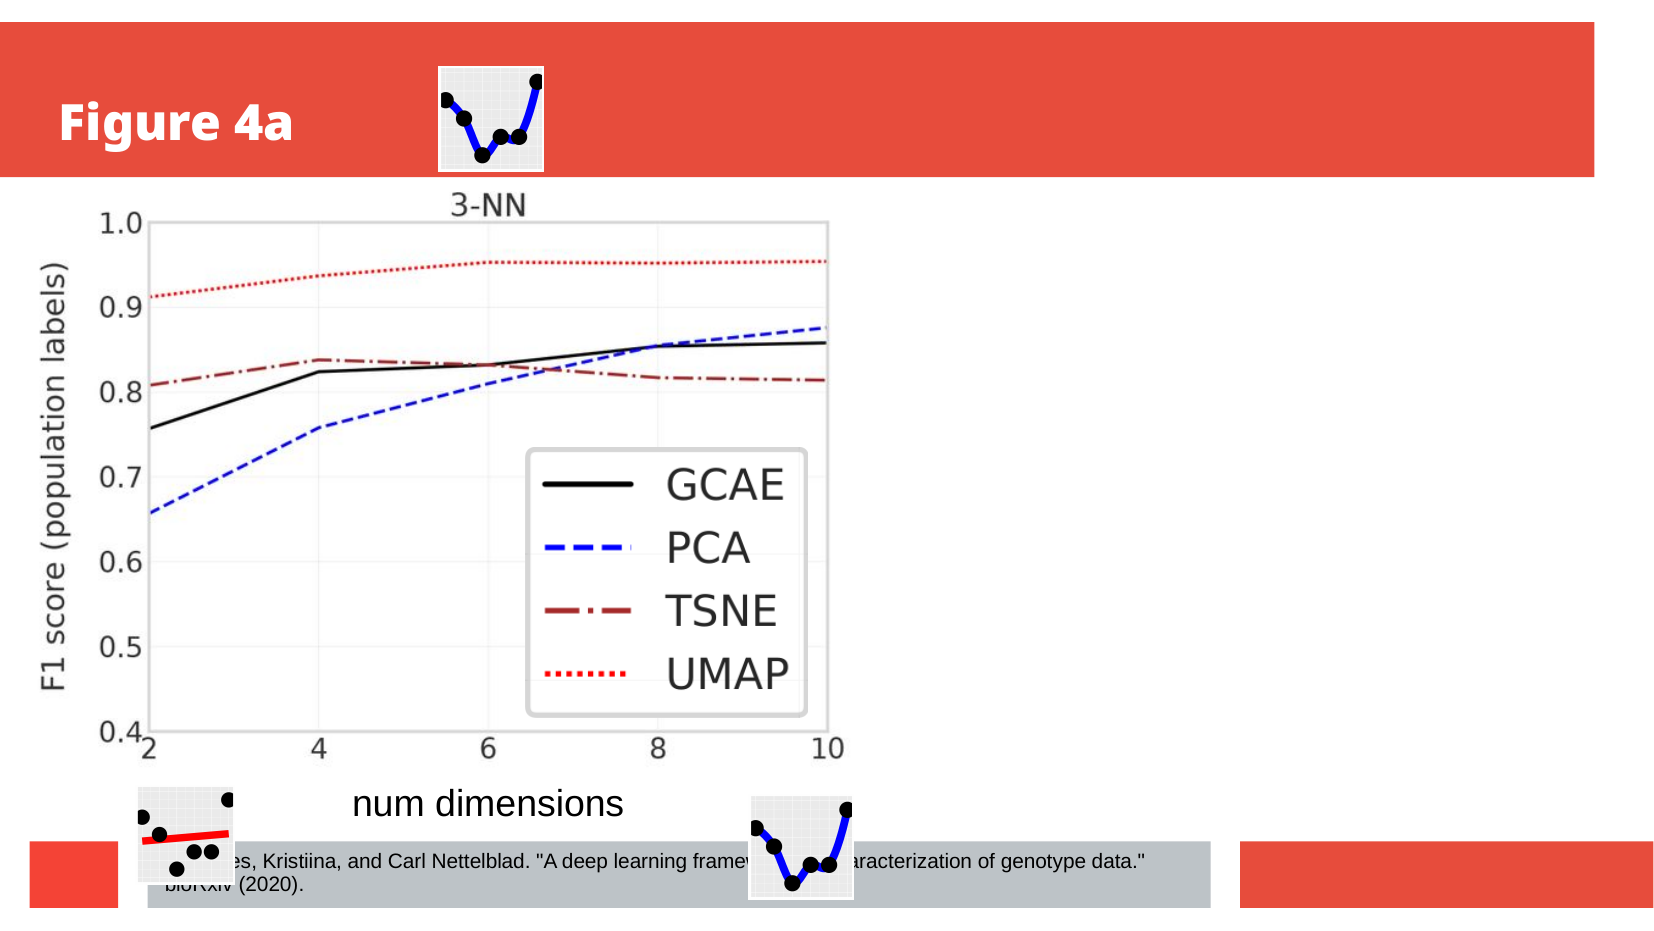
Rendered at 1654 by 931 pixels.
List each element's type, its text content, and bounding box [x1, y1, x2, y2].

picture [30, 191, 870, 901]
title Figure 4a [59, 44, 1595, 156]
text_box Ausmees, Kristiina, and Carl Nettelblad. "A deep learning framework for characterization of genotype data." bioRxiv (2020). [150, 842, 1186, 904]
picture [438, 66, 544, 172]
text_box num dimensions [337, 775, 640, 833]
